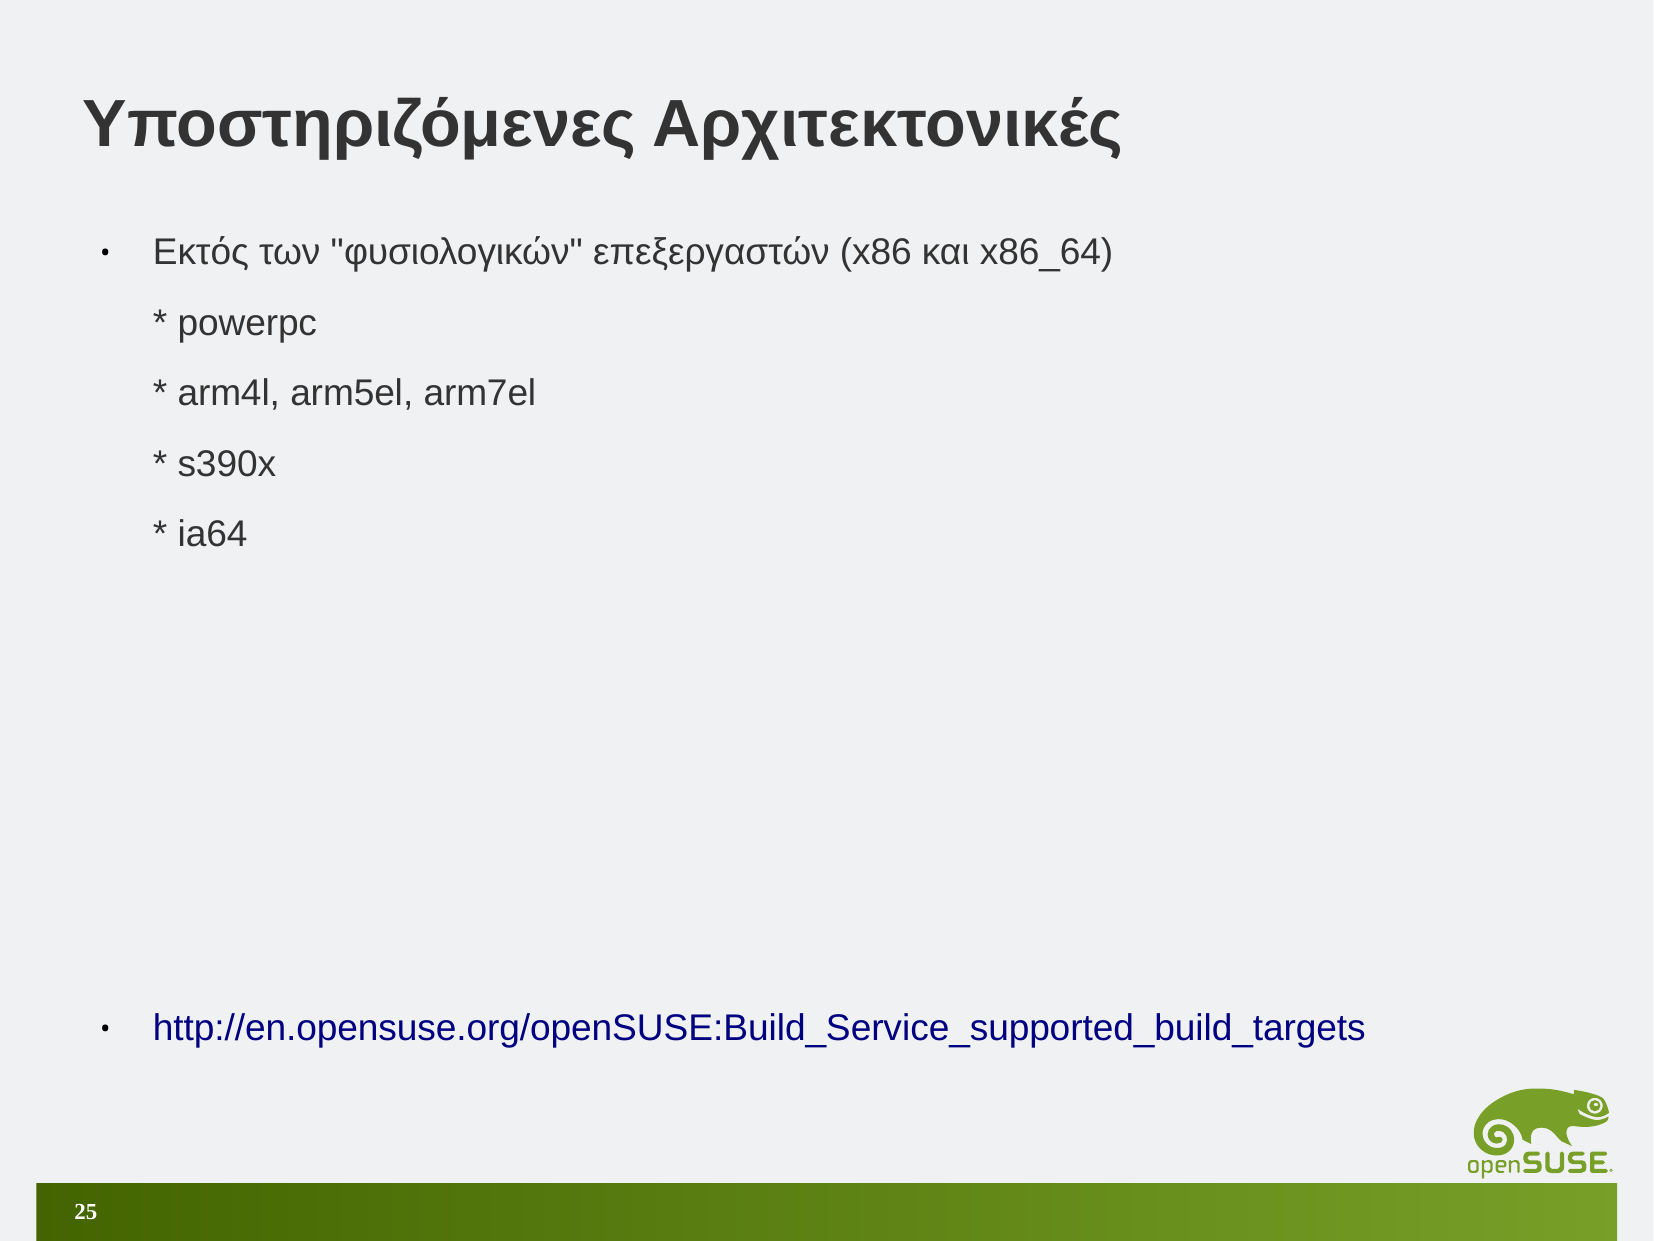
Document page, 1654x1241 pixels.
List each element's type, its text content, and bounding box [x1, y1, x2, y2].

list Εκτός των "φυσιολογικών" επεξεργαστών (x86 και x86_64) * powerpc * arm4l, arm5el, arm7el * s390x * ia64 http://en.opensuse.org/openSUSE:Build_Service_supported_build_targets [82, 231, 1571, 1050]
picture [0, 0, 1654, 1241]
title Υποστηριζόμενες Αρχιτεκτονικές [82, 49, 1571, 198]
